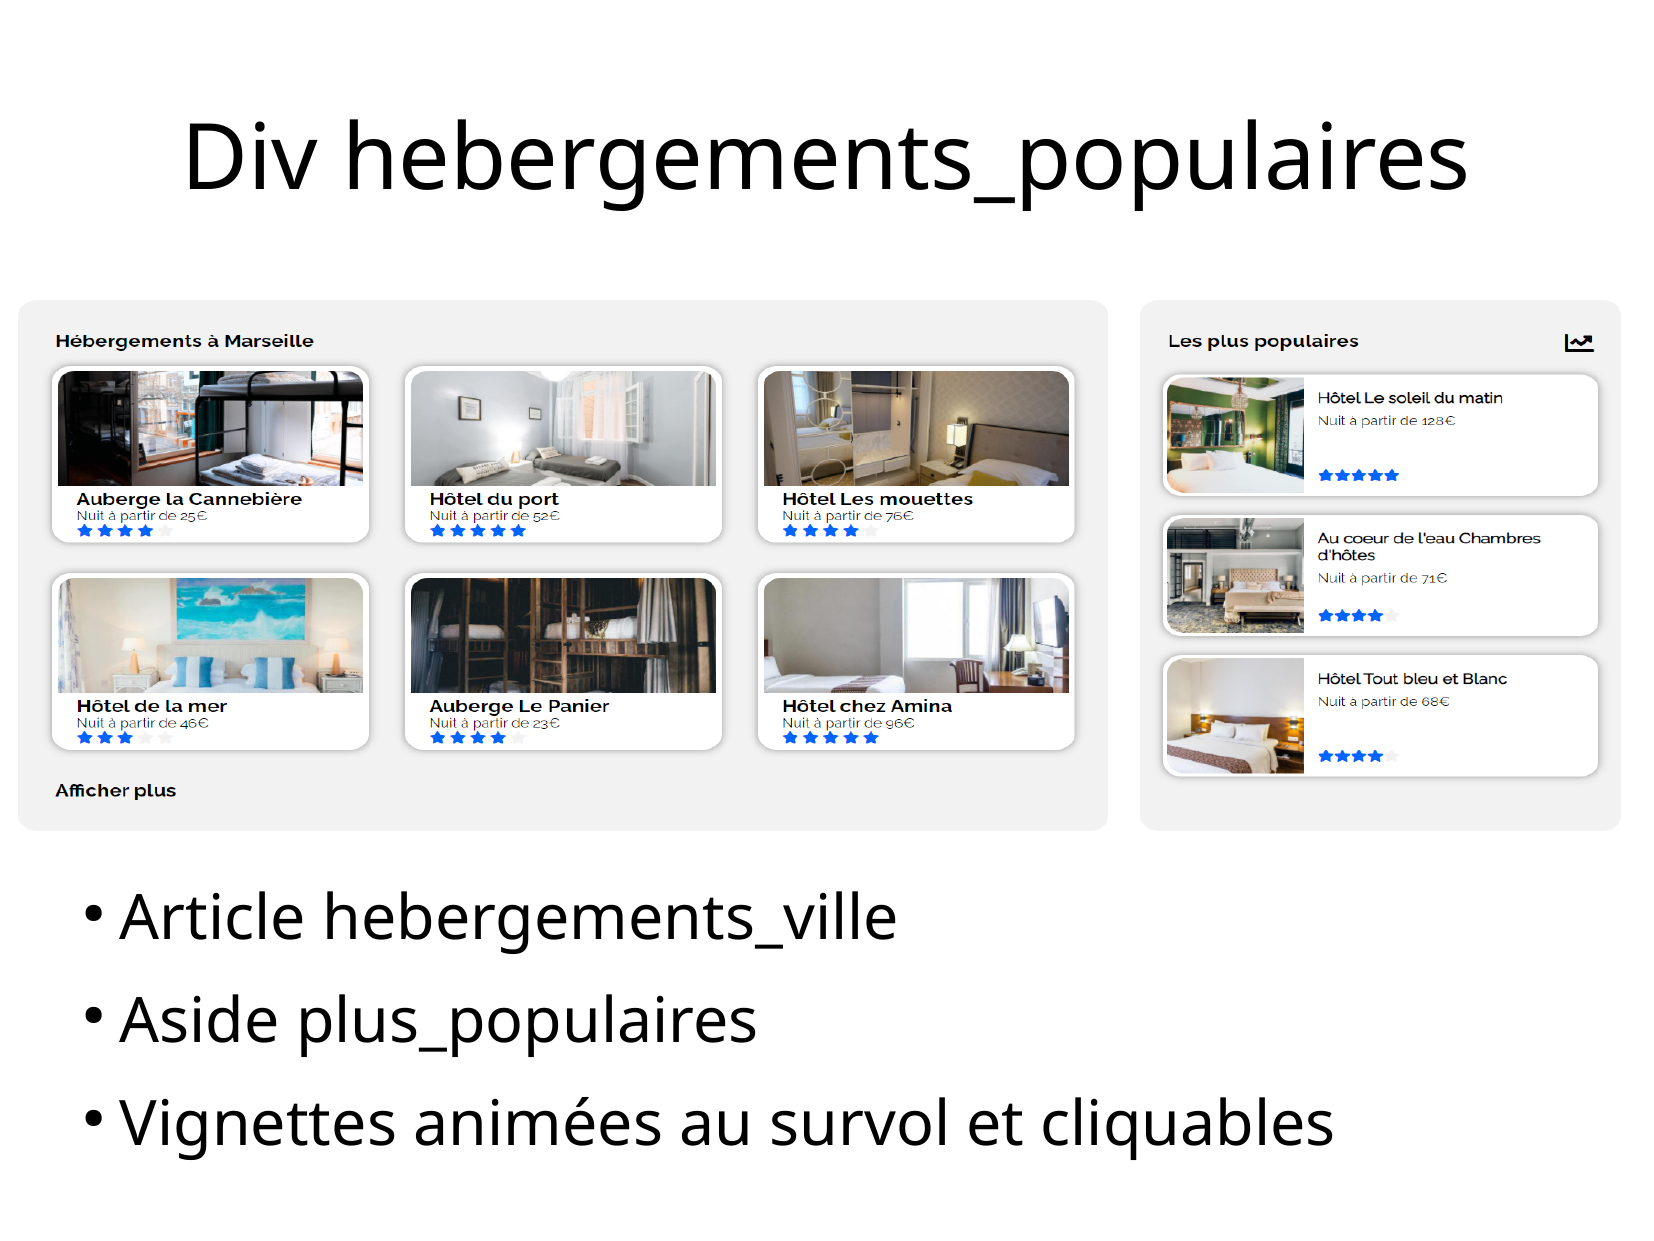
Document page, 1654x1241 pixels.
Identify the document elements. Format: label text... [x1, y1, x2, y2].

picture [0, 289, 1651, 839]
list Article hebergements_ville Aside plus_populaires Vignettes animées au survol et cliquables [82, 876, 1571, 1159]
title Div hebergements_populaires [82, 49, 1571, 257]
